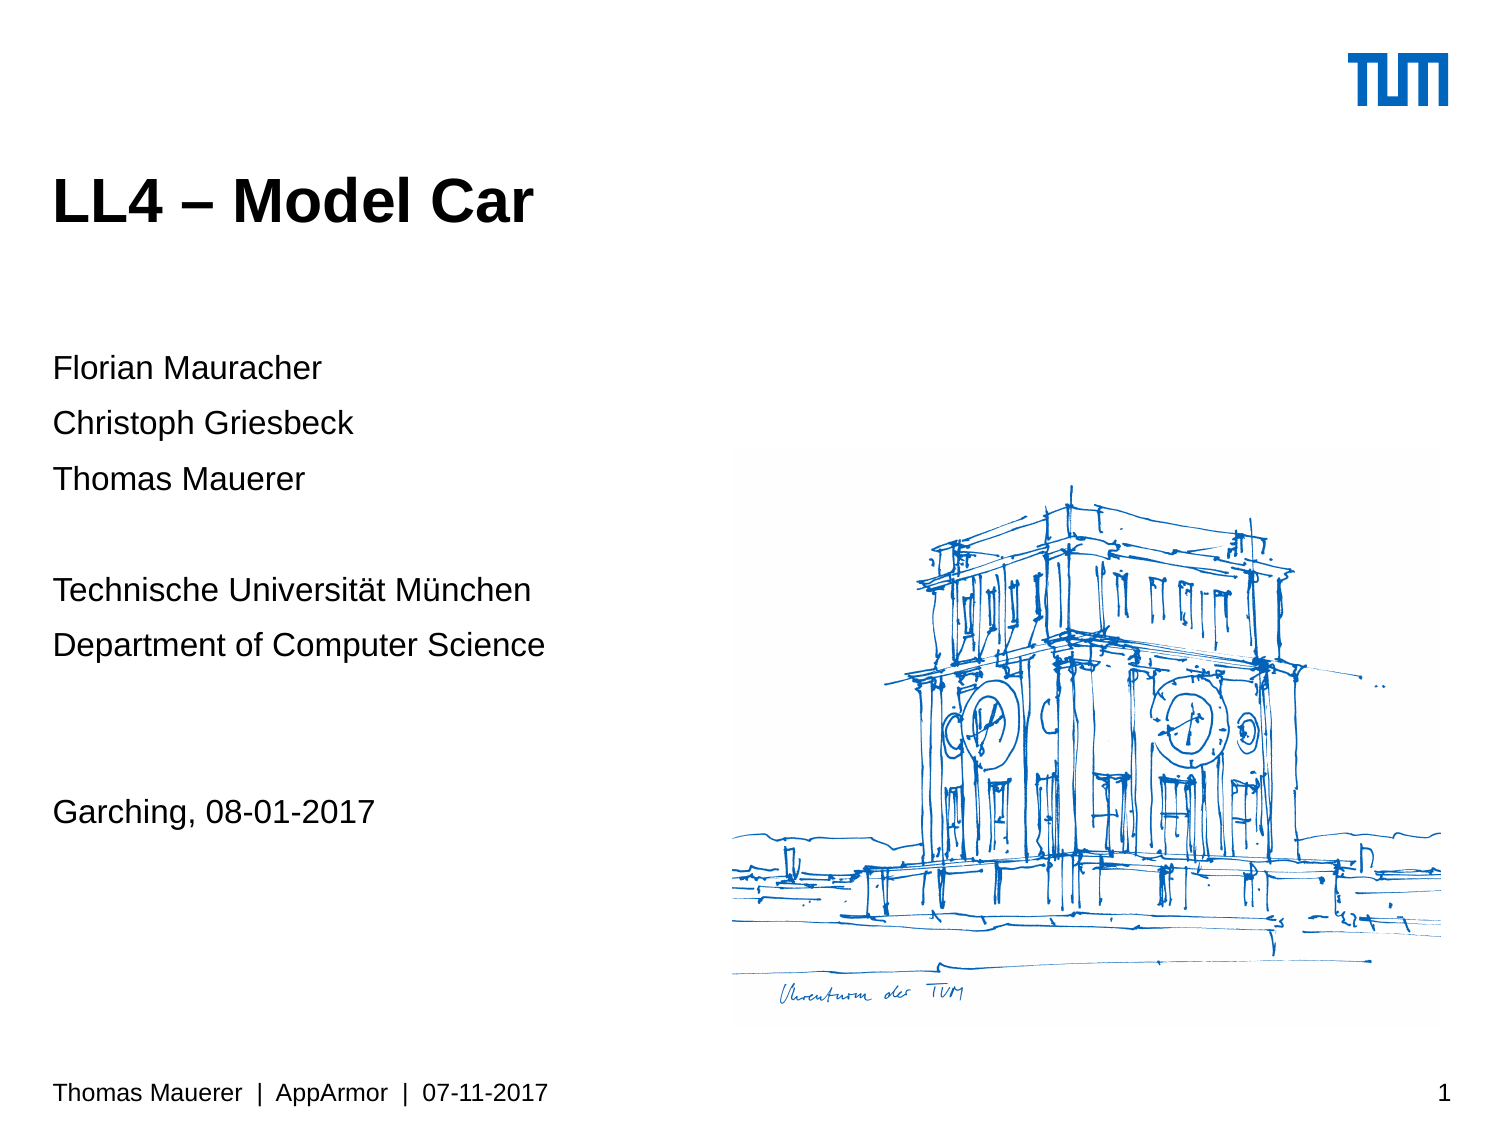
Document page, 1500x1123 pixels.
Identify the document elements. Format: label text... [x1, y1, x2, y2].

picture [732, 448, 1441, 1028]
list Florian Mauracher Christoph Griesbeck Thomas Mauerer Technische Universität München Department of Computer Science Garching, 08-01-2017 [52, 330, 1453, 812]
title LL4 – Model Car [52, 165, 1453, 236]
